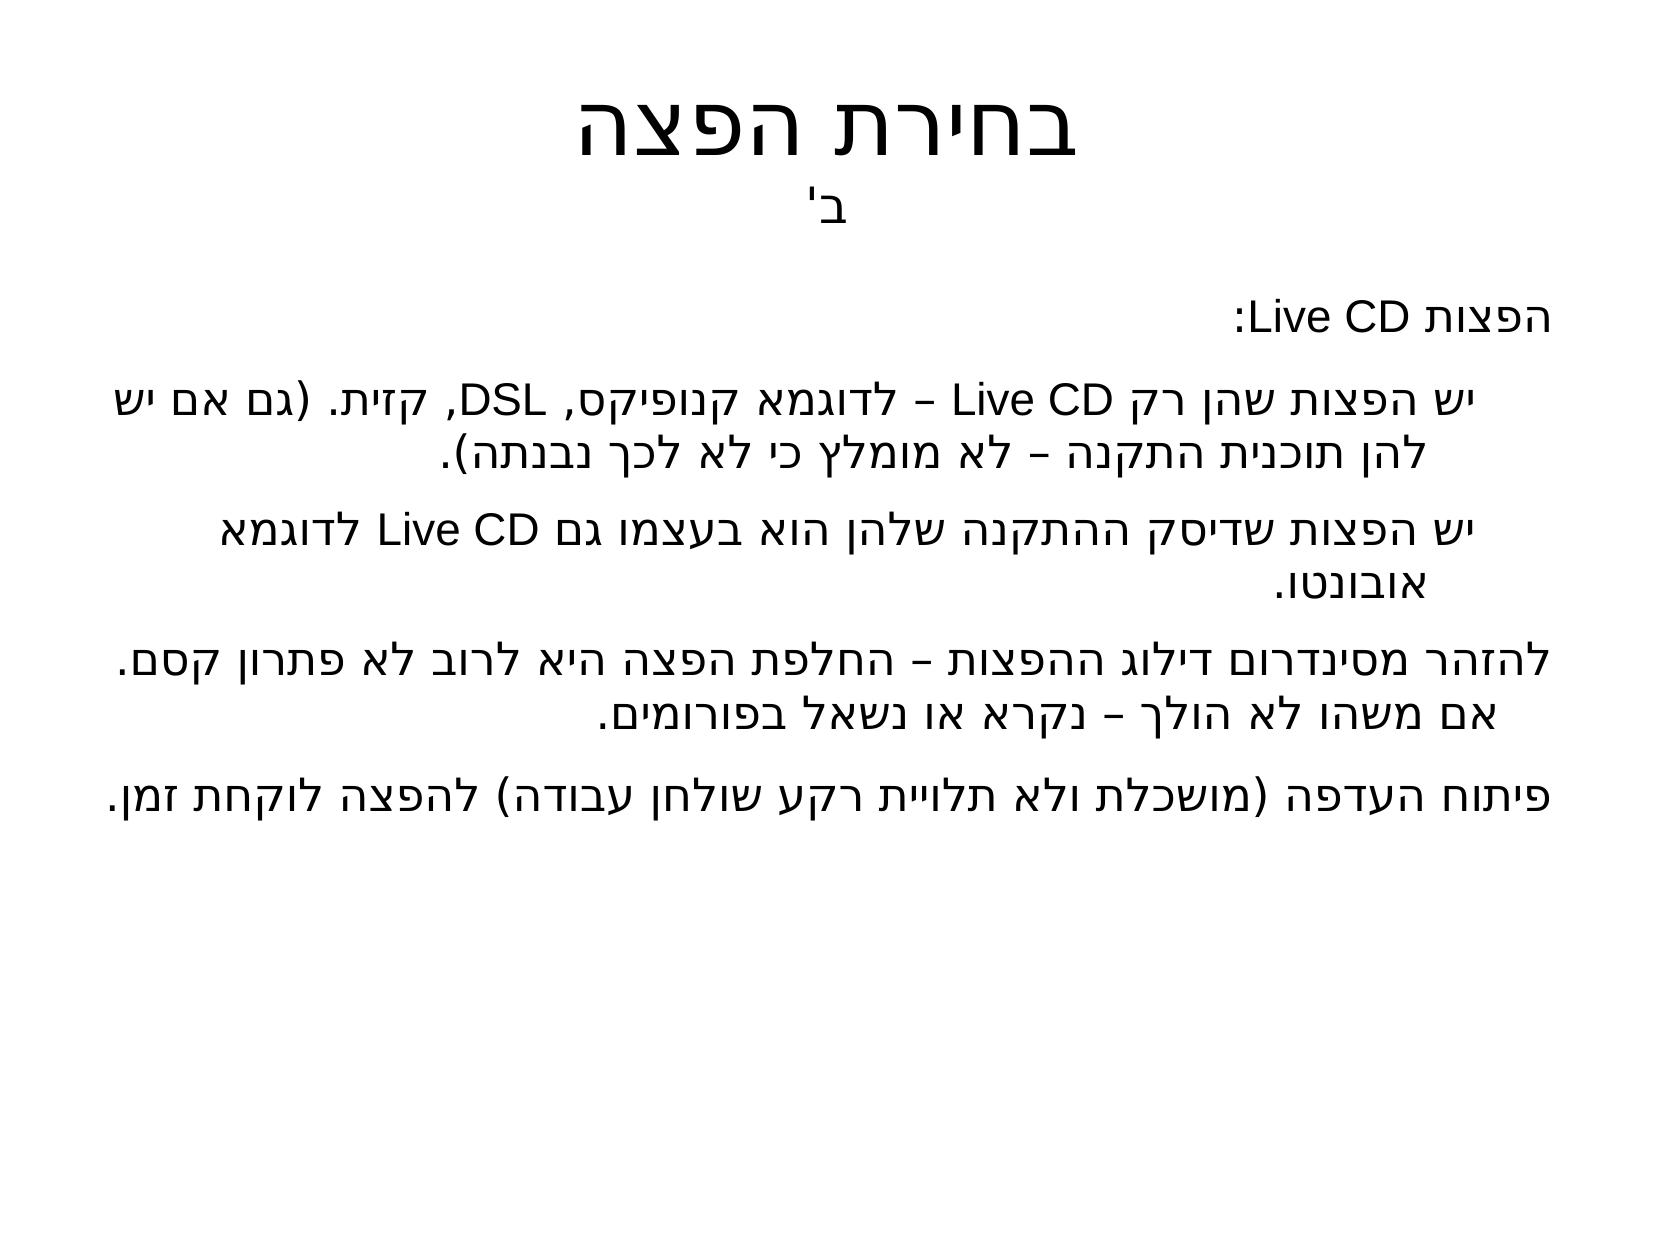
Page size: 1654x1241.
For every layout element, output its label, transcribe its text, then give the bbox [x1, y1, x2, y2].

list הפצות Live CD: יש הפצות שהן רק Live CD – לדוגמא קנופיקס, DSL, קזית. (גם אם יש להן תוכנית התקנה – לא מומלץ כי לא לכך נבנתה). יש הפצות שדיסק ההתקנה שלהן הוא בעצמו גם Live CD לדוגמא אובונטו. להזהר מסינדרום דילוג ההפצות – החלפת הפצה היא לרוב לא פתרון קסם. אם משהו לא הולך – נקרא או נשאל בפורומים. פיתוח העדפה (מושכלת ולא תלויית רקע שולחן עבודה) להפצה לוקחת זמן. [82, 290, 1571, 1094]
title בחירת הפצה ב' [82, 56, 1571, 250]
